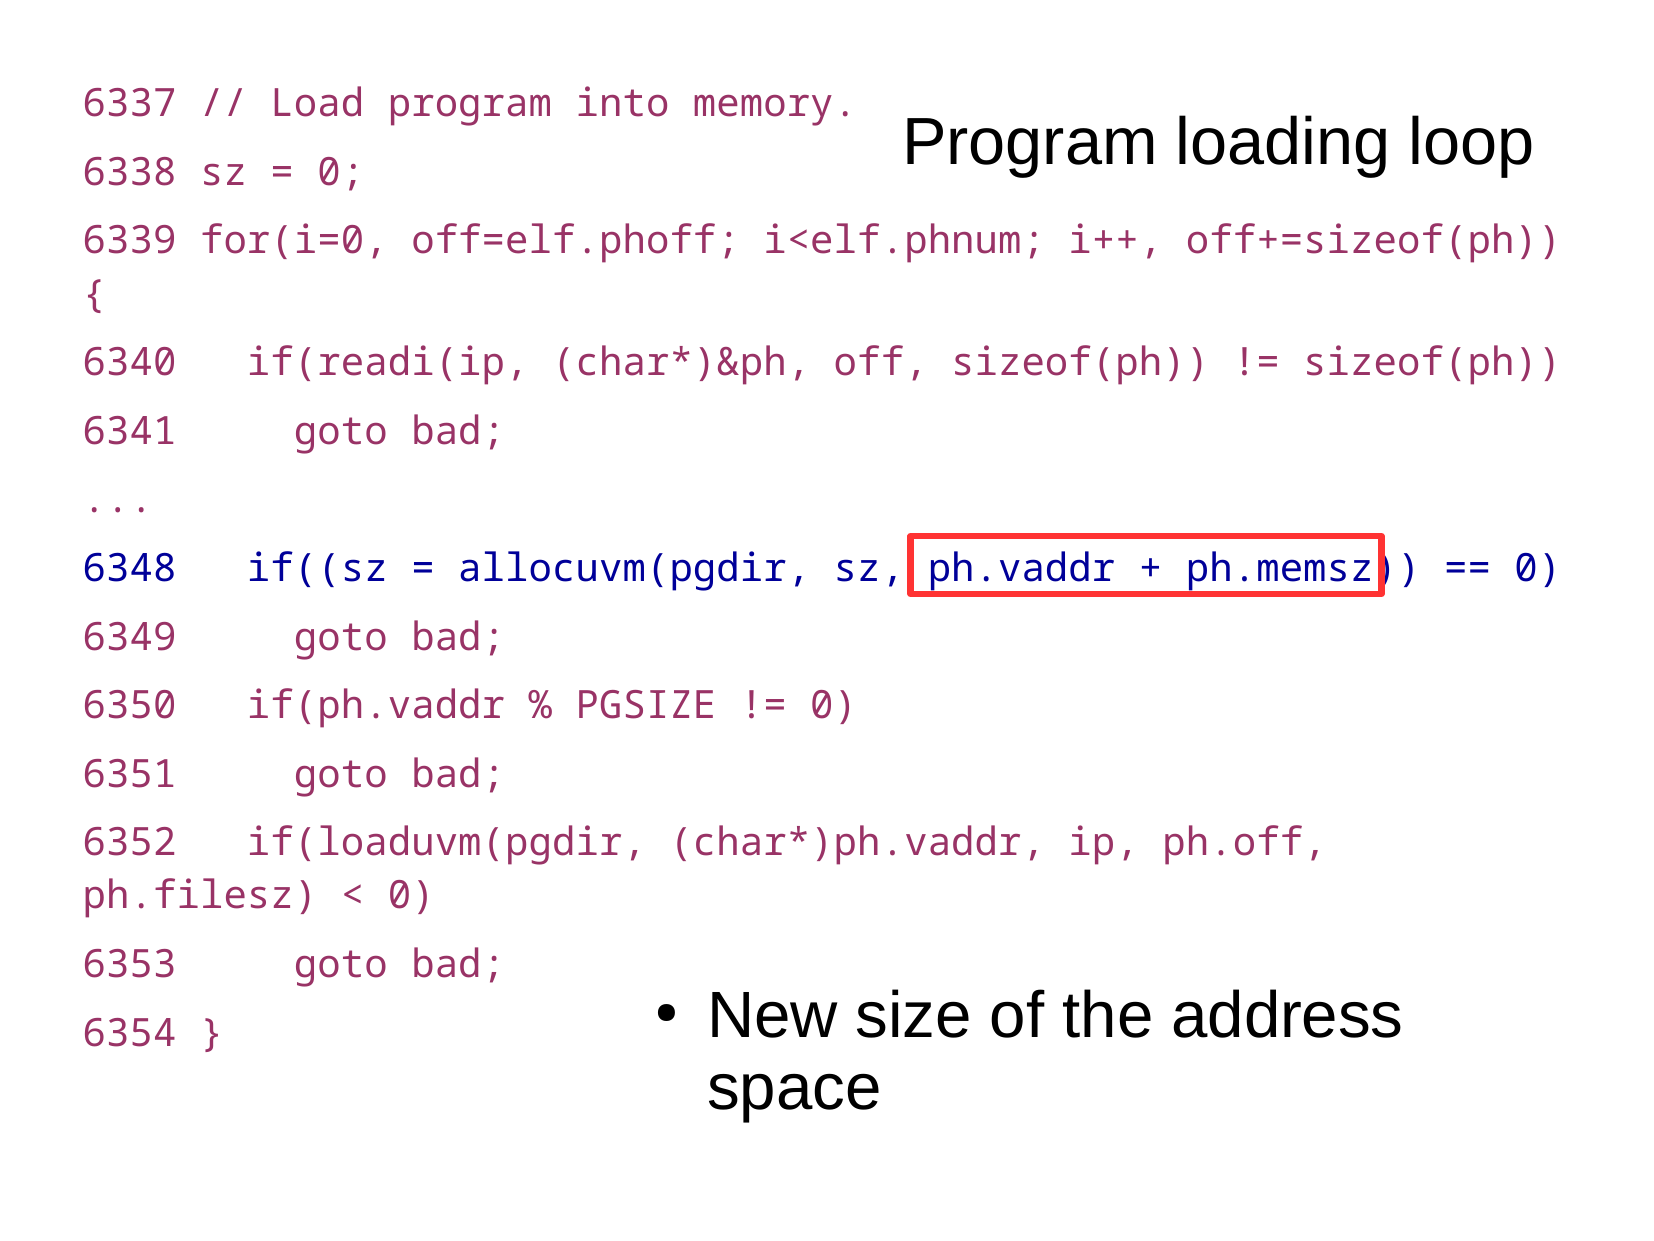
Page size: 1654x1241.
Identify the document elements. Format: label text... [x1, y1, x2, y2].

list 6337 // Load program into memory. 6338 sz = 0; 6339 for(i=0, off=elf.phoff; i<elf.phnum; i++, off+=sizeof(ph)){ 6340 if(readi(ip, (char*)&ph, off, sizeof(ph)) != sizeof(ph)) 6341 goto bad; ... 6348 if((sz = allocuvm(pgdir, sz, ph.vaddr + ph.memsz)) == 0) 6349 goto bad; 6350 if(ph.vaddr % PGSIZE != 0) 6351 goto bad; 6352 if(loaduvm(pgdir, (char*)ph.vaddr, ip, ph.off, ph.filesz) < 0) 6353 goto bad; 6354 } [82, 75, 1571, 1163]
list New size of the address space [637, 978, 1530, 1126]
title Program loading loop [825, 37, 1613, 245]
